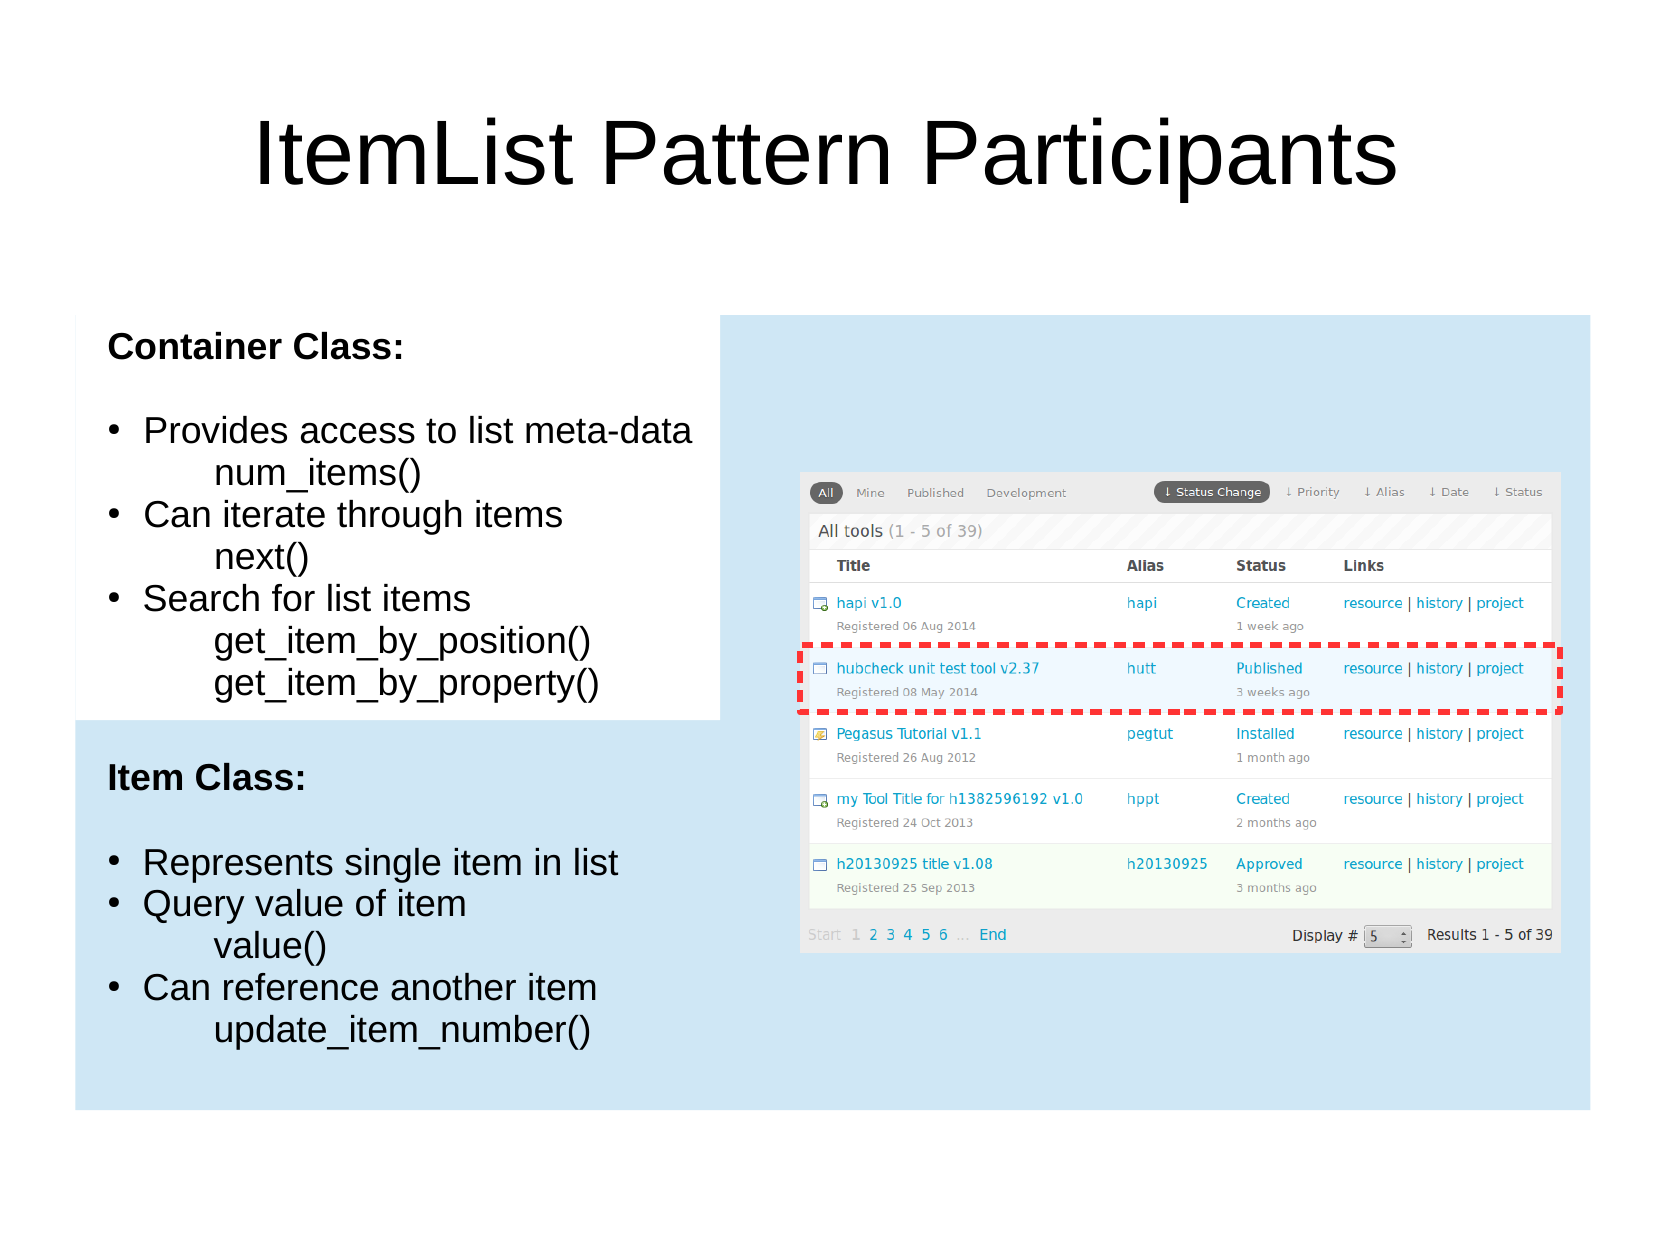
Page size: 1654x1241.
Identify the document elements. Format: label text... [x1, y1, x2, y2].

text_box Item Class: Represents single item in list Query value of item value() Can reference another item update_item_number() [92, 749, 721, 1059]
text_box Container Class: Provides access to list meta-data num_items() Can iterate through items next() Search for list items get_item_by_position() get_item_by_property() [92, 318, 708, 712]
picture [800, 472, 1561, 953]
title ItemList Pattern Participants [82, 49, 1571, 257]
text_box [75, 314, 1591, 1111]
